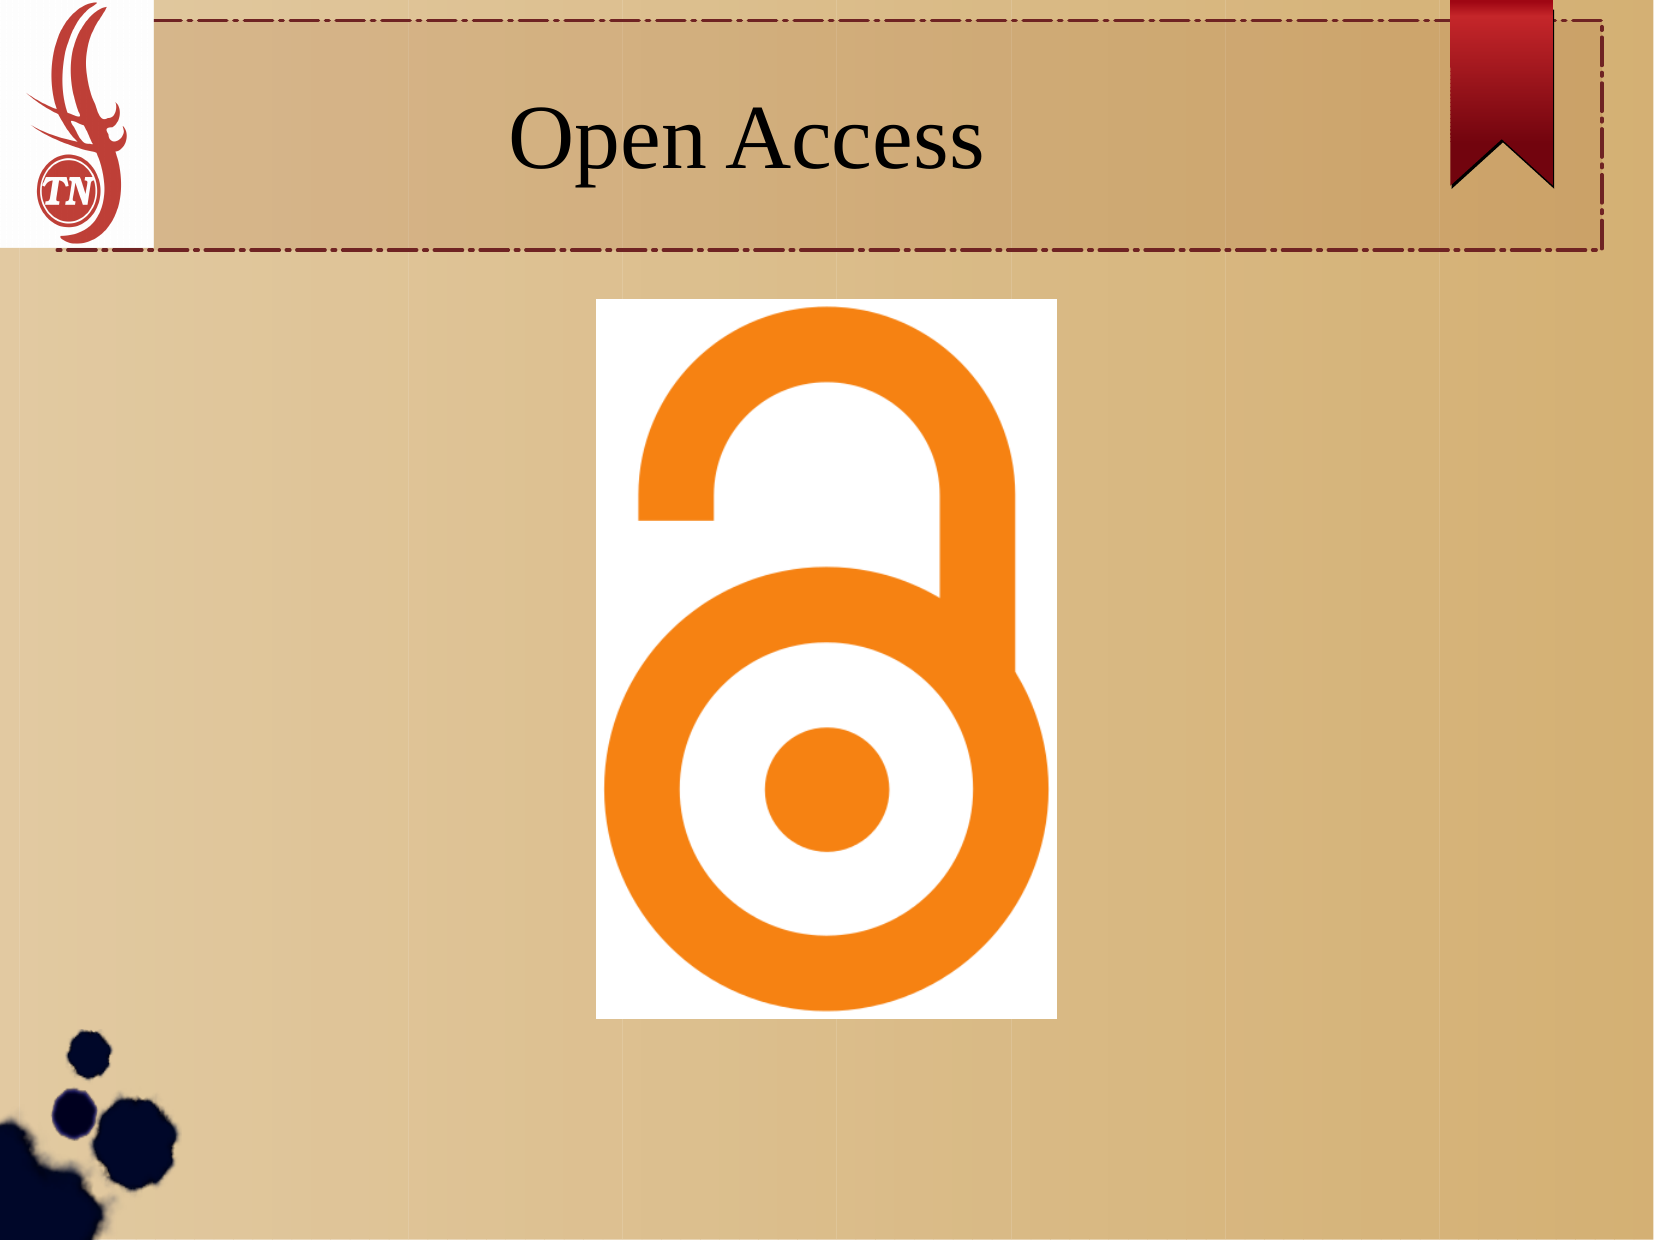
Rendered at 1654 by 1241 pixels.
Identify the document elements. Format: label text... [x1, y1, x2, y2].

title Open Access [154, 47, 1412, 229]
picture [596, 299, 1057, 1019]
picture [0, 0, 154, 249]
